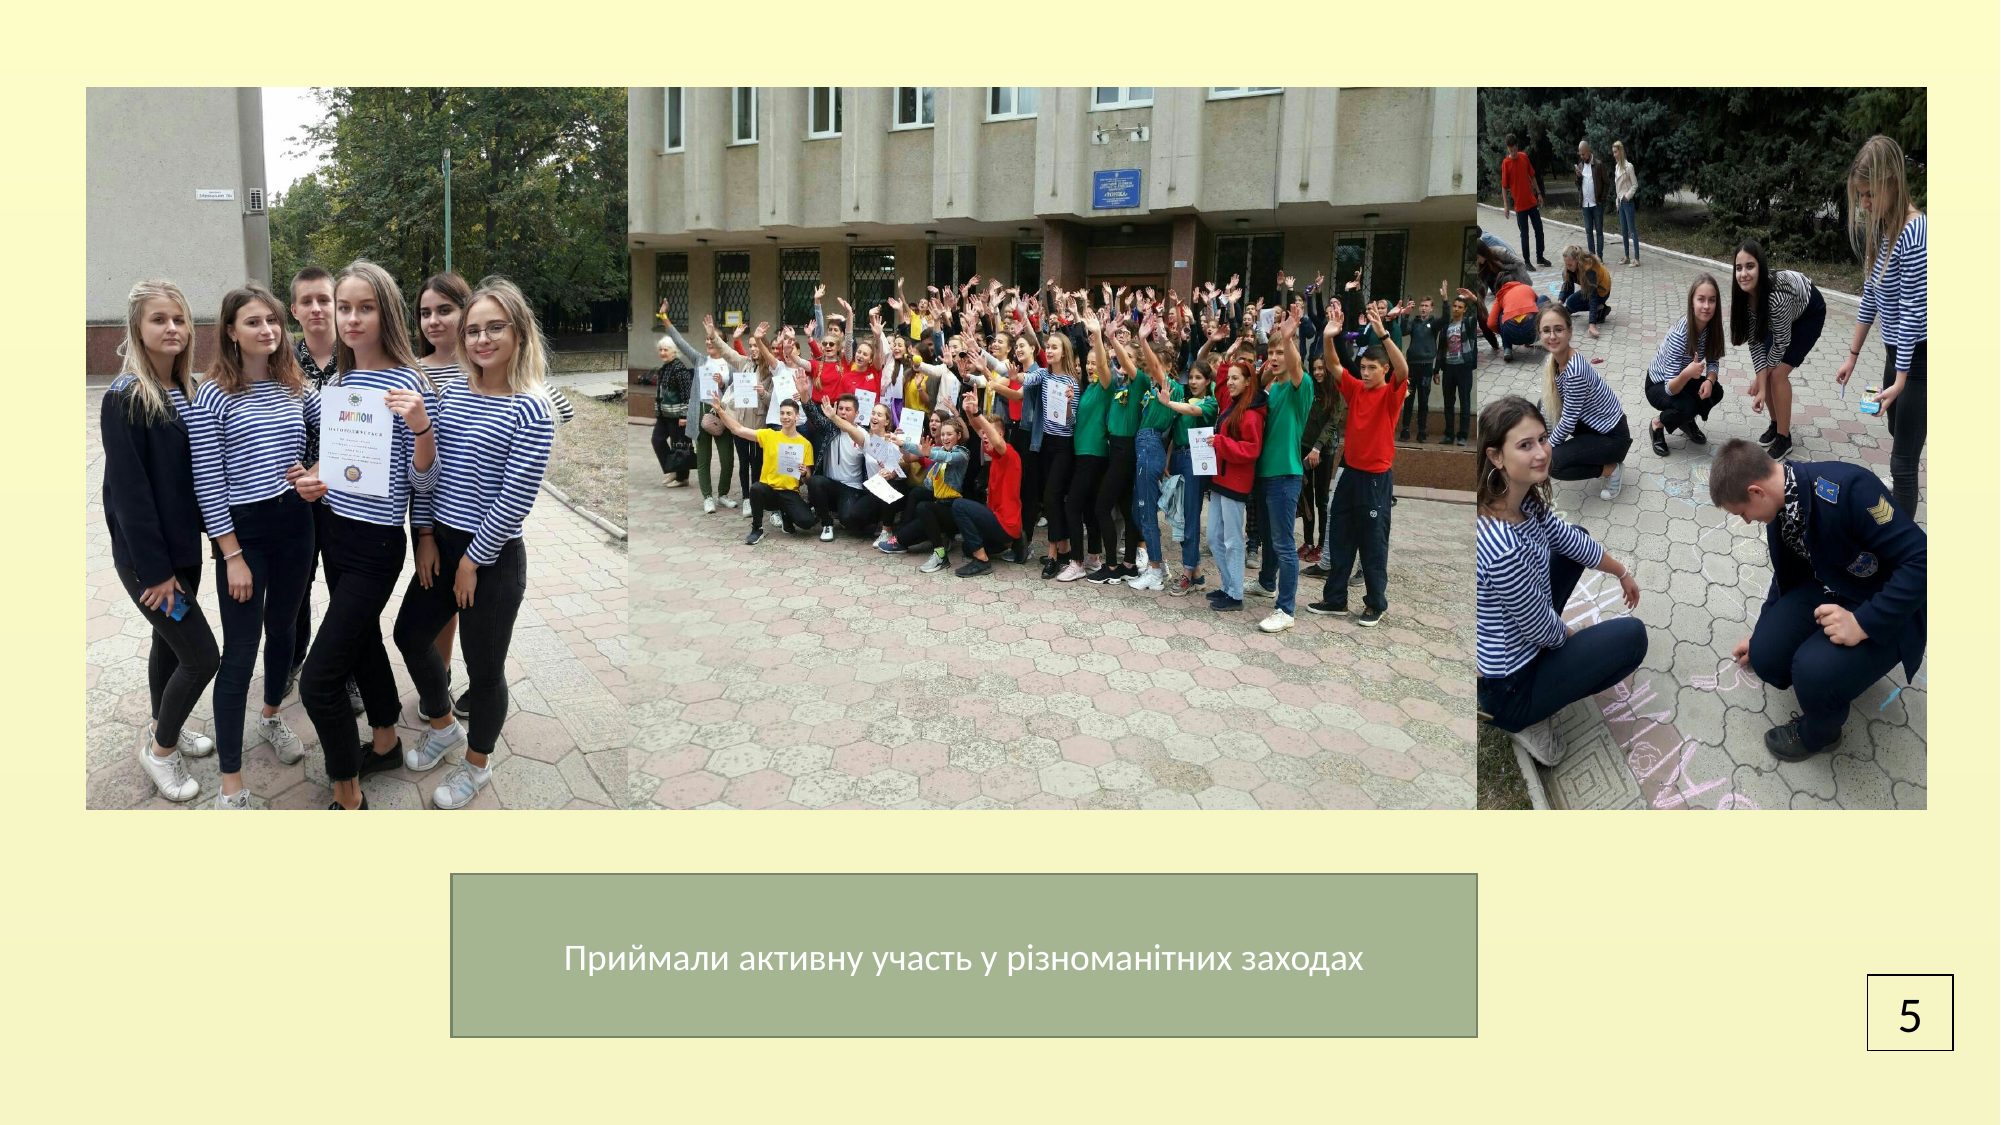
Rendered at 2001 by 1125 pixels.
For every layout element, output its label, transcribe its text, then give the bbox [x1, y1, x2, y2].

text_box 5 [1867, 975, 1954, 1051]
text_box Приймали активну участь у різноманітних заходах [451, 874, 1477, 1037]
picture [86, 87, 1927, 810]
